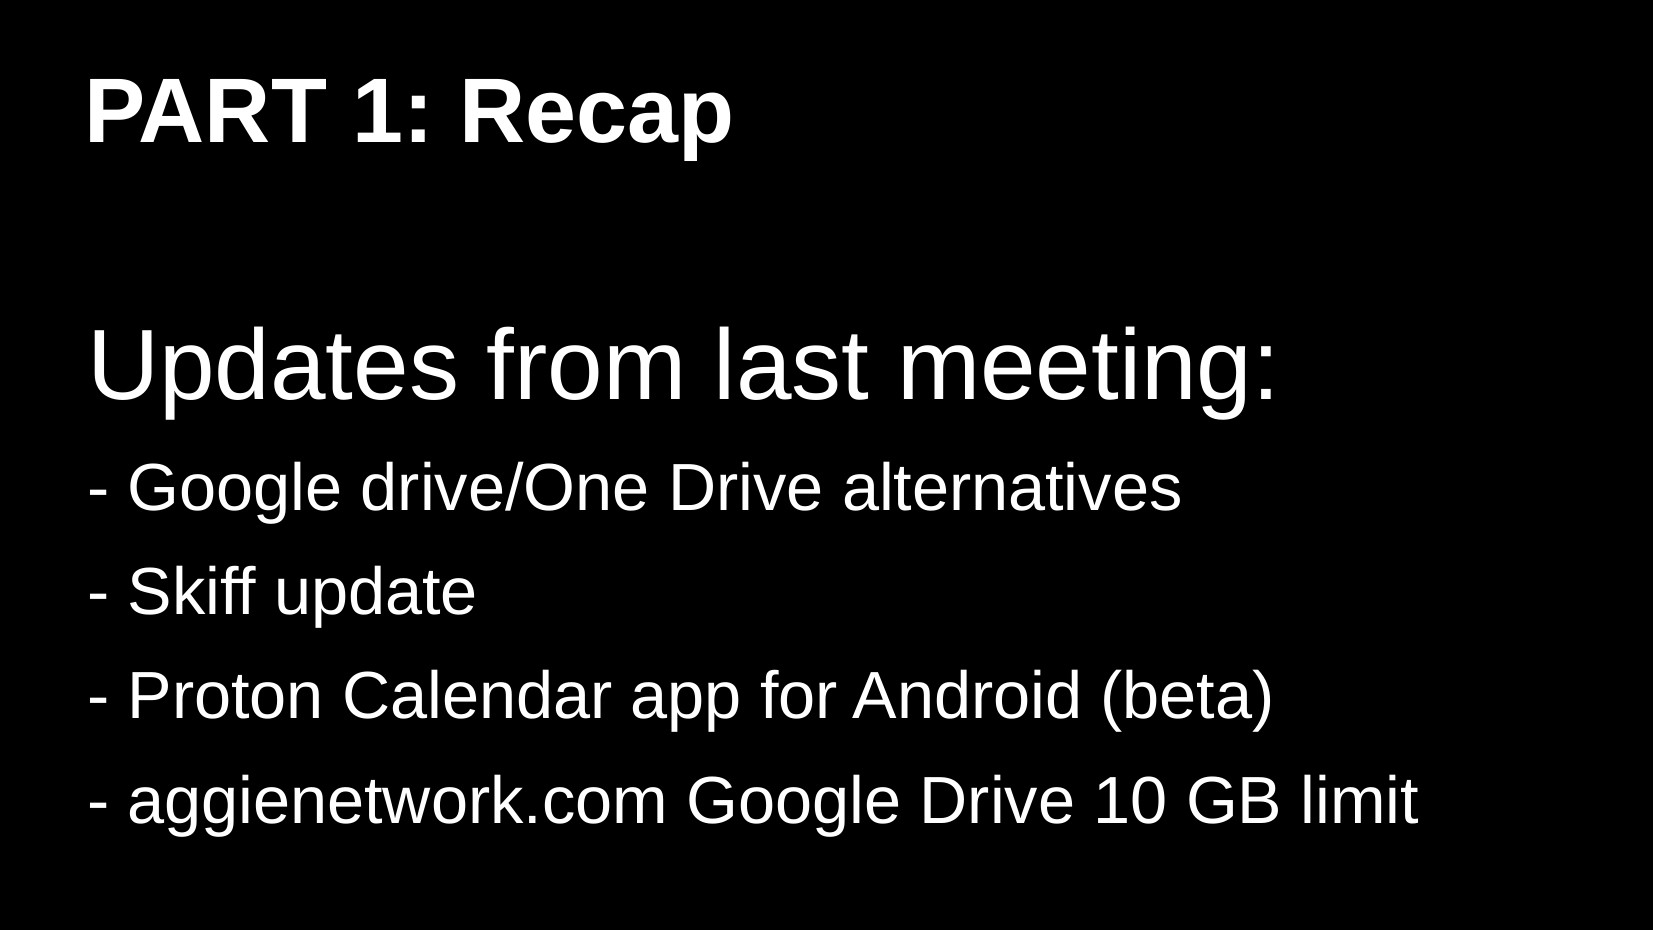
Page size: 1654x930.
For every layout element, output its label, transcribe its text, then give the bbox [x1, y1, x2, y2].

list Updates from last meeting: - Google drive/One Drive alternatives - Skiff update - Proton Calendar app for Android (beta) - aggienetwork.com Google Drive 10 GB limit [87, 308, 1573, 841]
title PART 1: Recap [84, 56, 1561, 166]
